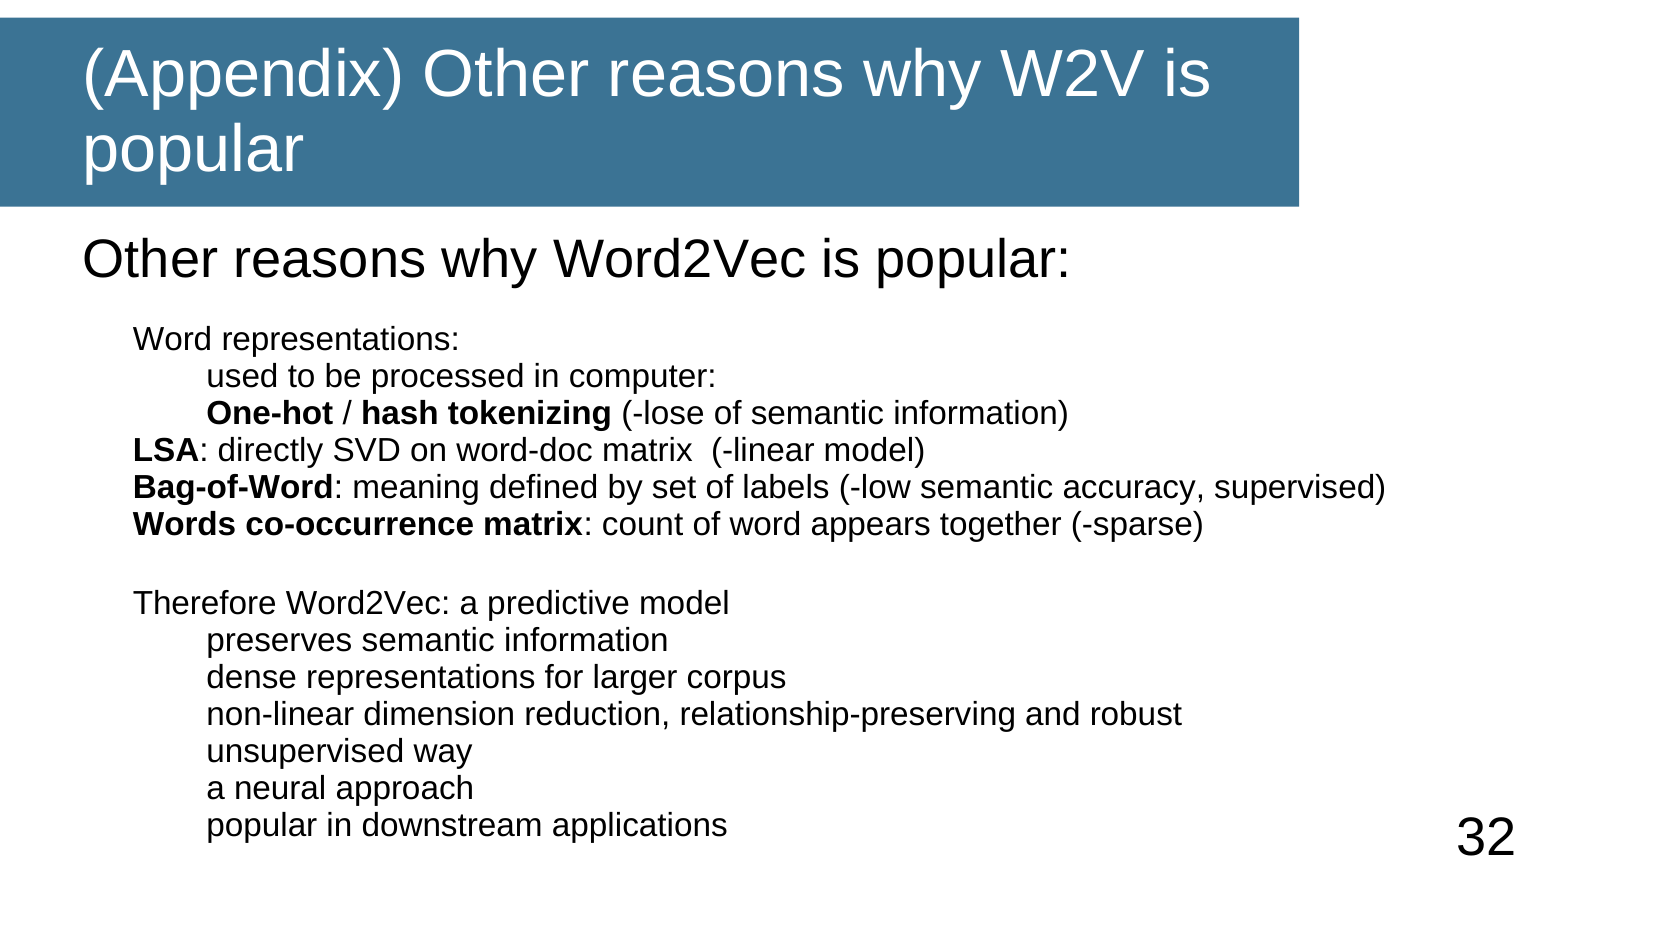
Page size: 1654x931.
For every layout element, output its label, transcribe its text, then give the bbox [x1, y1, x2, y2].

title (Appendix) Other reasons why W2V is popular [82, 35, 1234, 189]
list Other reasons why Word2Vec is popular: [82, 224, 1571, 764]
text_box Word representations: used to be processed in computer: One-hot / hash tokenizing (-lose of semantic information) LSA: directly SVD on word-doc matrix (-linear model) Bag-of-Word: meaning defined by set of labels (-low semantic accuracy, supervised) Words co-occurrence matrix: count of word appears together (-sparse) Therefore Word2Vec: a predictive model preserves semantic information dense representations for larger corpus non-linear dimension reduction, relationship-preserving and robust unsupervised way a neural approach popular in downstream applications [118, 312, 1430, 852]
